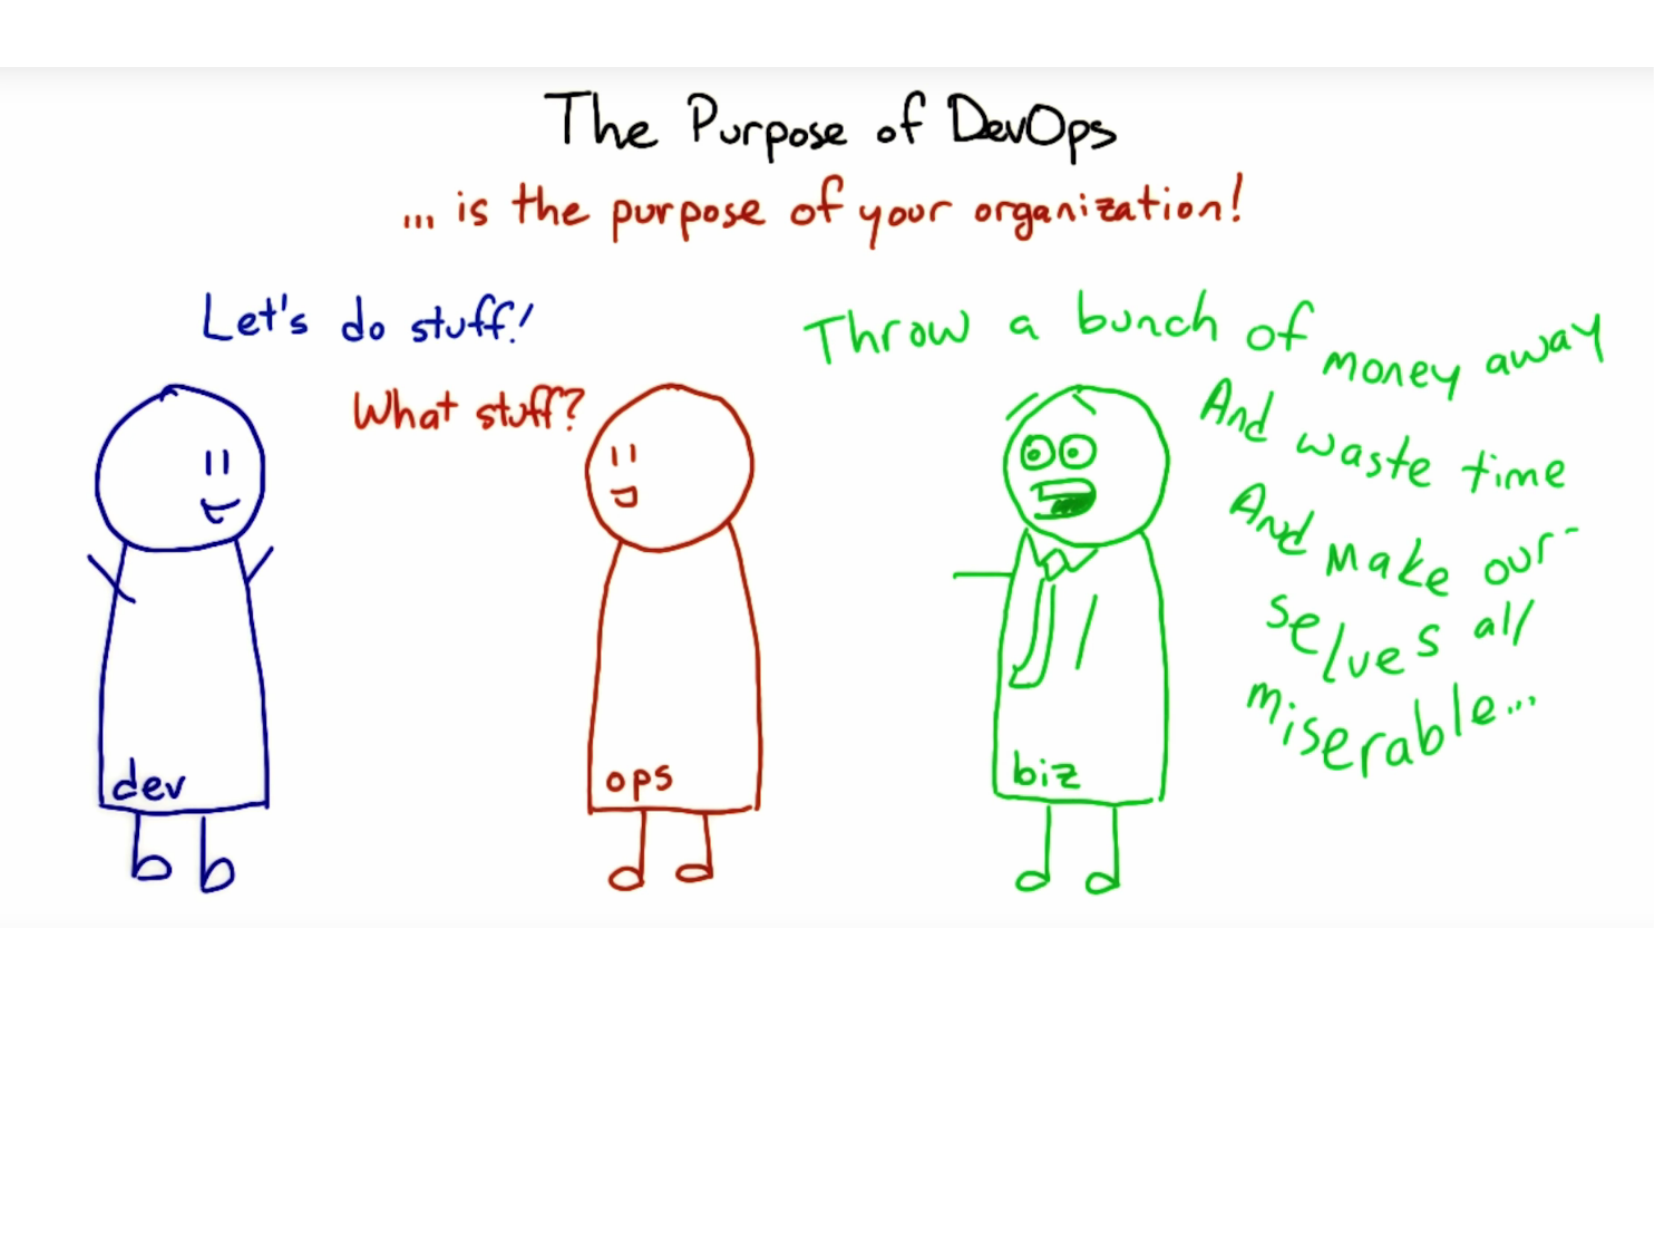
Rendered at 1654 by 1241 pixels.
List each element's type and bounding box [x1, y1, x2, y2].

picture [0, 67, 1654, 928]
